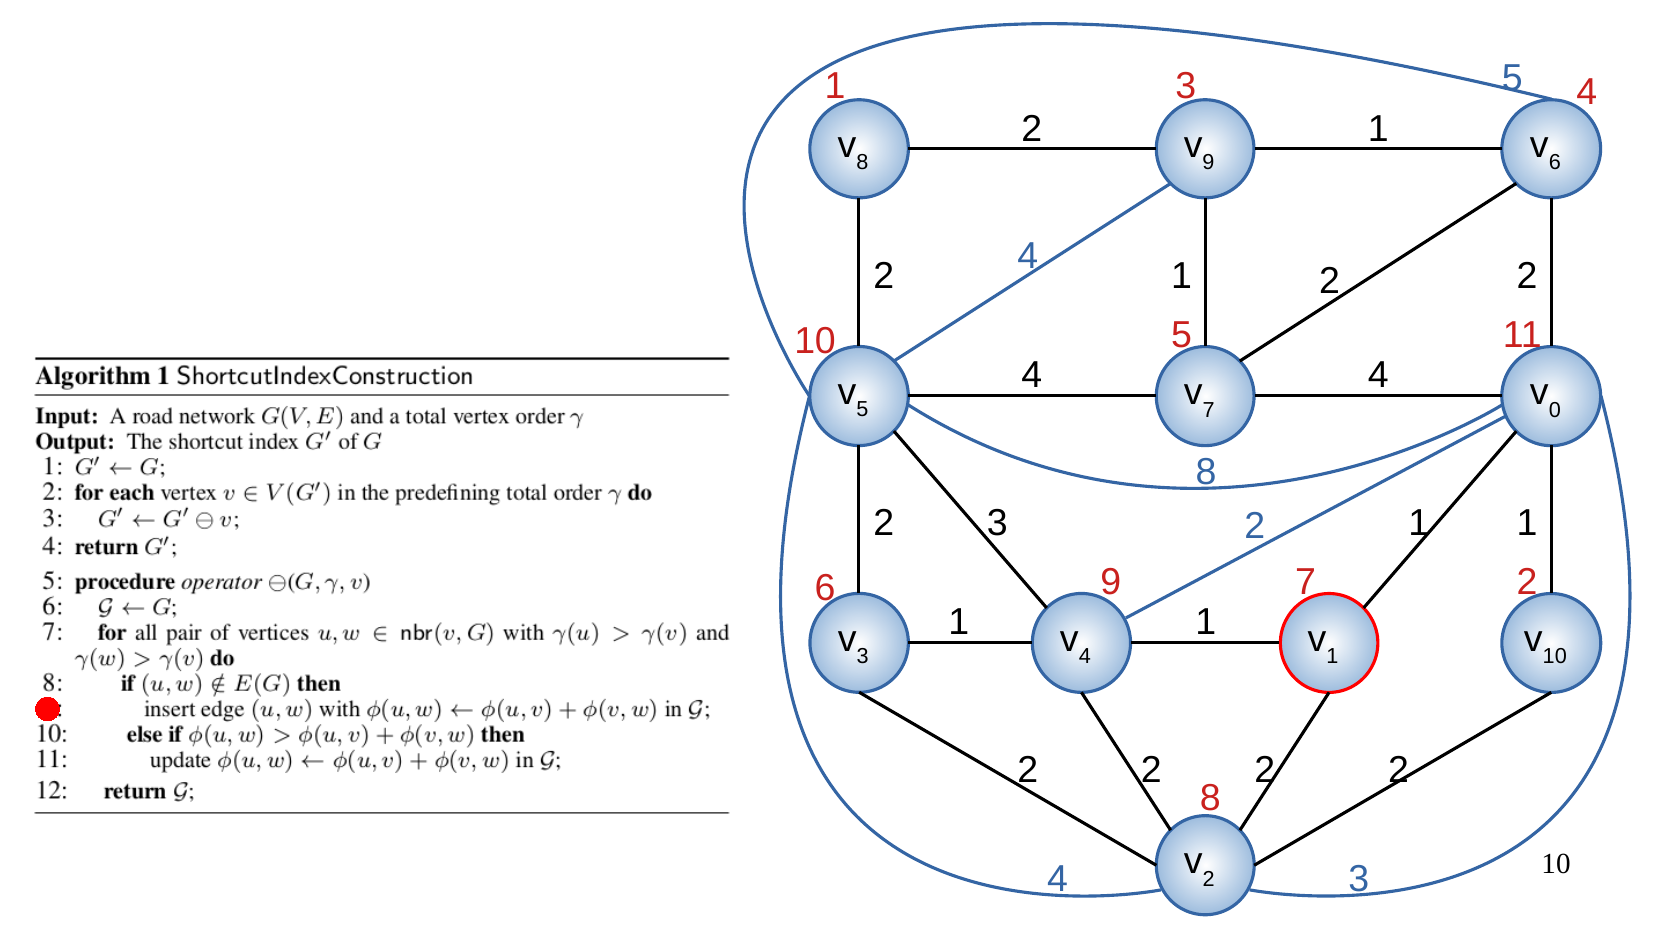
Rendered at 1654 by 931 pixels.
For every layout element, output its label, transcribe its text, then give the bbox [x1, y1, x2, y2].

text_box 2 [1373, 740, 1423, 803]
text_box 4 [1353, 346, 1404, 409]
text_box 4 [1002, 226, 1052, 289]
text_box v4 [1032, 593, 1131, 693]
text_box v2 [1156, 820, 1255, 915]
text_box v6 [1501, 99, 1601, 198]
text_box v5 [809, 346, 909, 446]
text_box 2 [858, 494, 909, 557]
text_box [35, 697, 60, 721]
text_box 3 [1333, 849, 1384, 912]
text_box 2 [1002, 740, 1052, 803]
text_box 4 [1006, 346, 1058, 409]
text_box 1 [809, 57, 859, 120]
text_box 4 [1032, 849, 1082, 912]
text_box 5 [1156, 306, 1206, 368]
text_box 10 [779, 312, 865, 369]
text_box 5 [1487, 49, 1538, 112]
text_box 1 [1393, 494, 1443, 557]
text_box 2 [1126, 740, 1175, 803]
text_box 2 [1229, 497, 1281, 559]
text_box 8 [1185, 769, 1237, 832]
text_box 2 [858, 247, 909, 310]
text_box 2 [1501, 552, 1552, 615]
text_box 2 [1501, 247, 1552, 306]
text_box v1 [1280, 593, 1378, 693]
text_box 2 [1006, 99, 1058, 161]
text_box 2 [1239, 740, 1290, 803]
text_box 1 [1353, 99, 1404, 161]
text_box 3 [1160, 57, 1210, 120]
picture [32, 354, 733, 817]
text_box v0 [1501, 347, 1601, 446]
text_box v7 [1156, 346, 1255, 443]
text_box 1 [1501, 494, 1552, 552]
text_box 7 [1280, 552, 1329, 615]
text_box 3 [972, 494, 1023, 557]
text_box 2 [1304, 251, 1354, 314]
text_box v10 [1501, 593, 1601, 693]
text_box 6 [799, 558, 849, 621]
text_box 8 [1180, 443, 1230, 505]
text_box v9 [1156, 100, 1254, 198]
text_box v3 [809, 593, 909, 693]
text_box 4 [1561, 63, 1611, 126]
text_box 11 [1488, 306, 1562, 363]
text_box v8 [809, 99, 909, 198]
text_box 1 [1156, 247, 1206, 306]
text_box 9 [1085, 552, 1137, 615]
text_box 1 [1180, 593, 1230, 656]
text_box 1 [933, 593, 983, 656]
